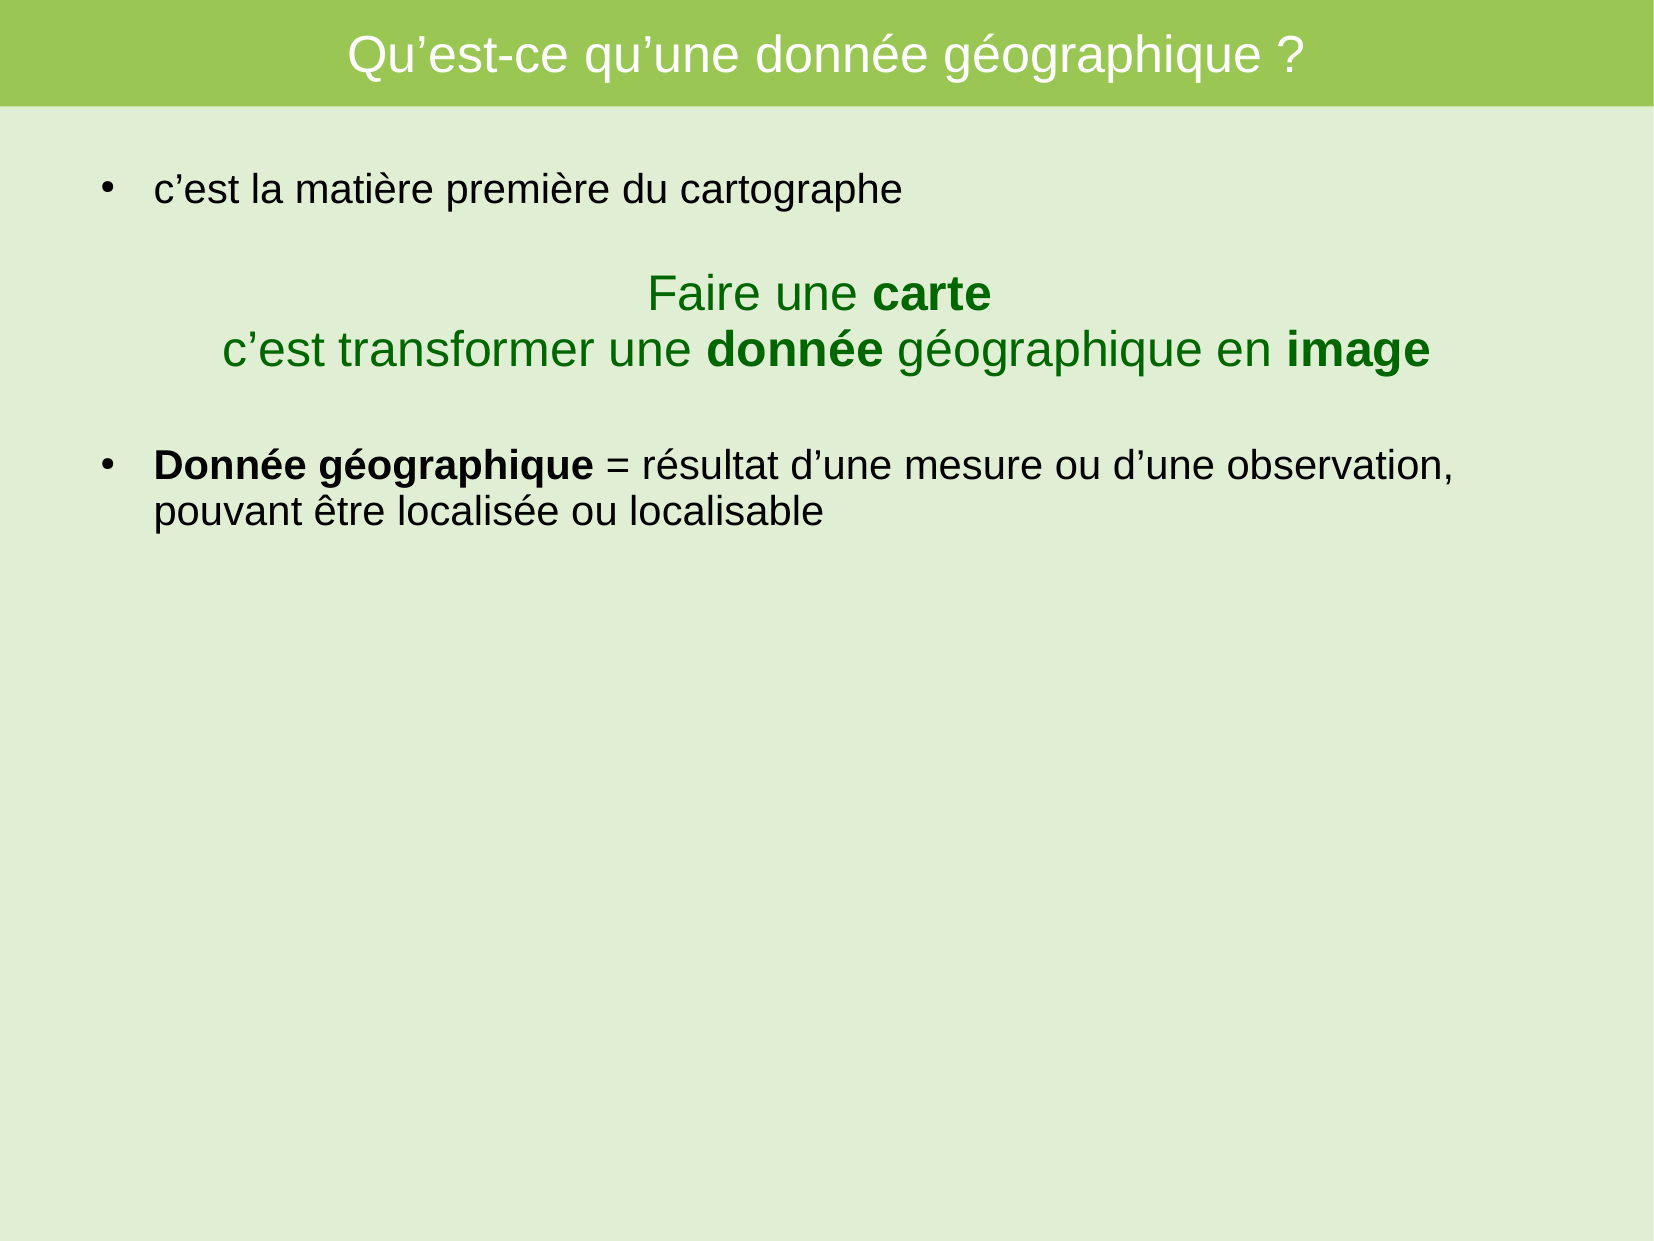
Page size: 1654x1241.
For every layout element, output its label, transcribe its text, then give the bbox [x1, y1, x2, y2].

list c’est la matière première du cartographe Faire une carte c’est transformer une donnée géographique en image Donnée géographique = résultat d’une mesure ou d’une observation, pouvant être localisée ou localisable [82, 165, 1571, 1193]
title Qu’est-ce qu’une donnée géographique ? [82, 19, 1571, 89]
